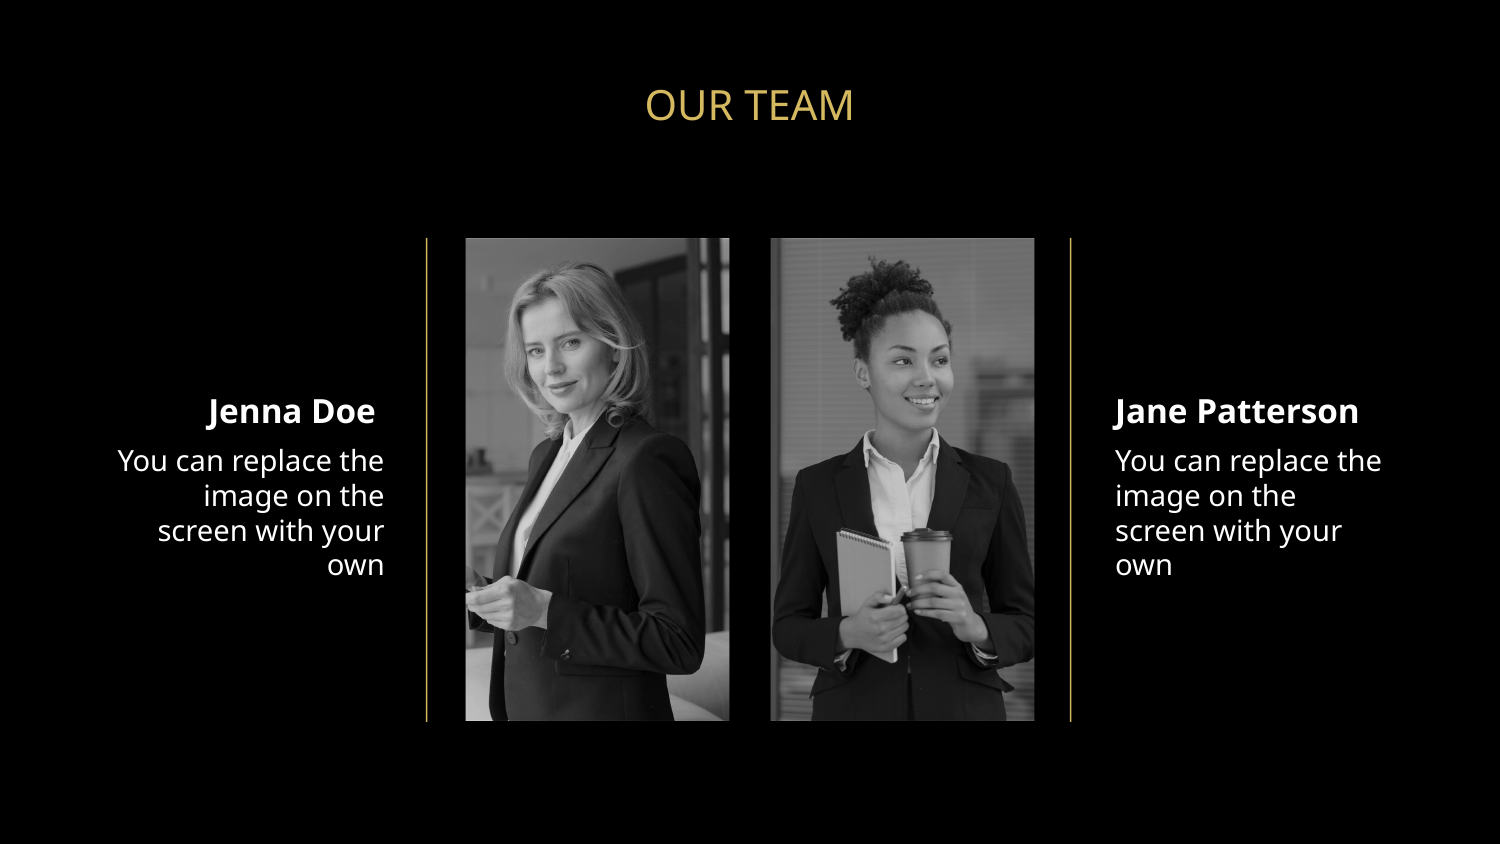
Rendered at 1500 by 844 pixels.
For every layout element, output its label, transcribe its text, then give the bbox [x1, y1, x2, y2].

title Jane Patterson [1100, 352, 1405, 445]
subtitle You can replace the image on the screen with your own [94, 454, 400, 597]
subtitle You can replace the image on the screen with your own [1100, 454, 1405, 597]
title Jenna Doe [94, 352, 400, 445]
title OUR TEAM [519, 60, 981, 144]
text_box [465, 238, 730, 721]
text_box [770, 238, 1035, 721]
